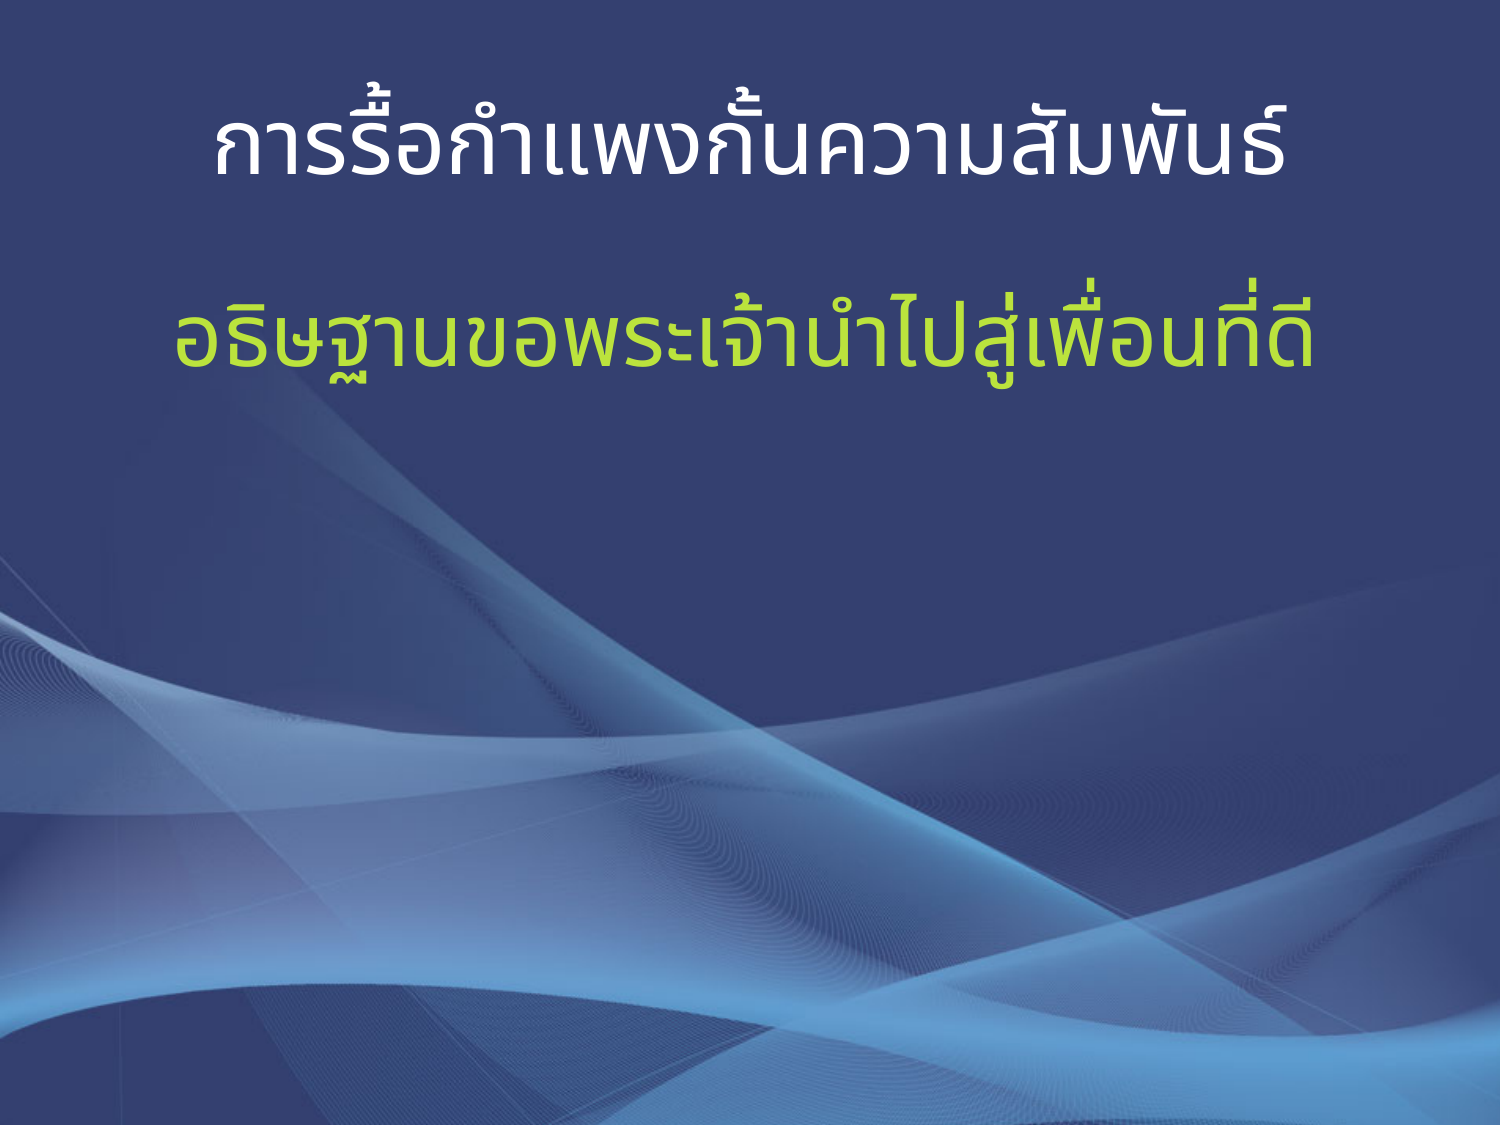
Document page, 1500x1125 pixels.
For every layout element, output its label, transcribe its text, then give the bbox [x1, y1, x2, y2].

title การรื้อกำแพงกั้นความสัมพันธ์ [75, 45, 1426, 233]
list อธิษฐานขอพระเจ้านำไปสู่เพื่อนที่ดี [70, 265, 1421, 639]
picture [0, 0, 1500, 1125]
